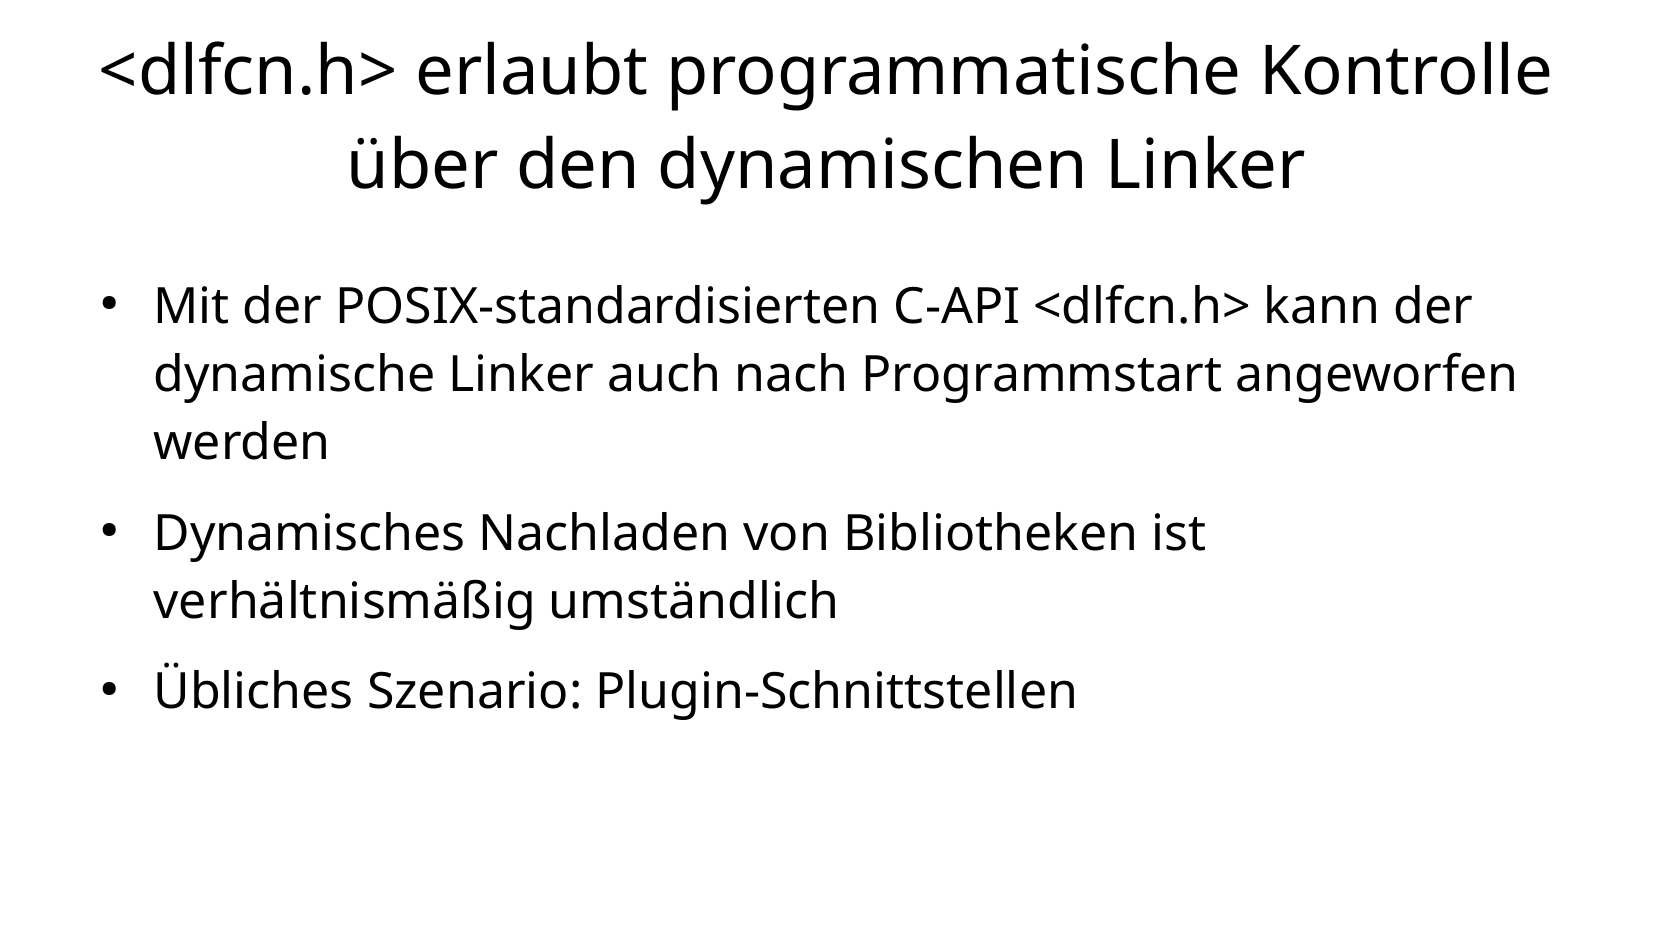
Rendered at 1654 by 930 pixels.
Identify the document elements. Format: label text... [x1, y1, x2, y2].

title <dlfcn.h> erlaubt programmatische Kontrolle über den dynamischen Linker [82, 31, 1571, 198]
list Mit der POSIX-standardisierten C-API <dlfcn.h> kann der dynamische Linker auch nach Programmstart angeworfen werden Dynamisches Nachladen von Bibliotheken ist verhältnismäßig umständlich Übliches Szenario: Plugin-Schnittstellen [82, 269, 1571, 810]
